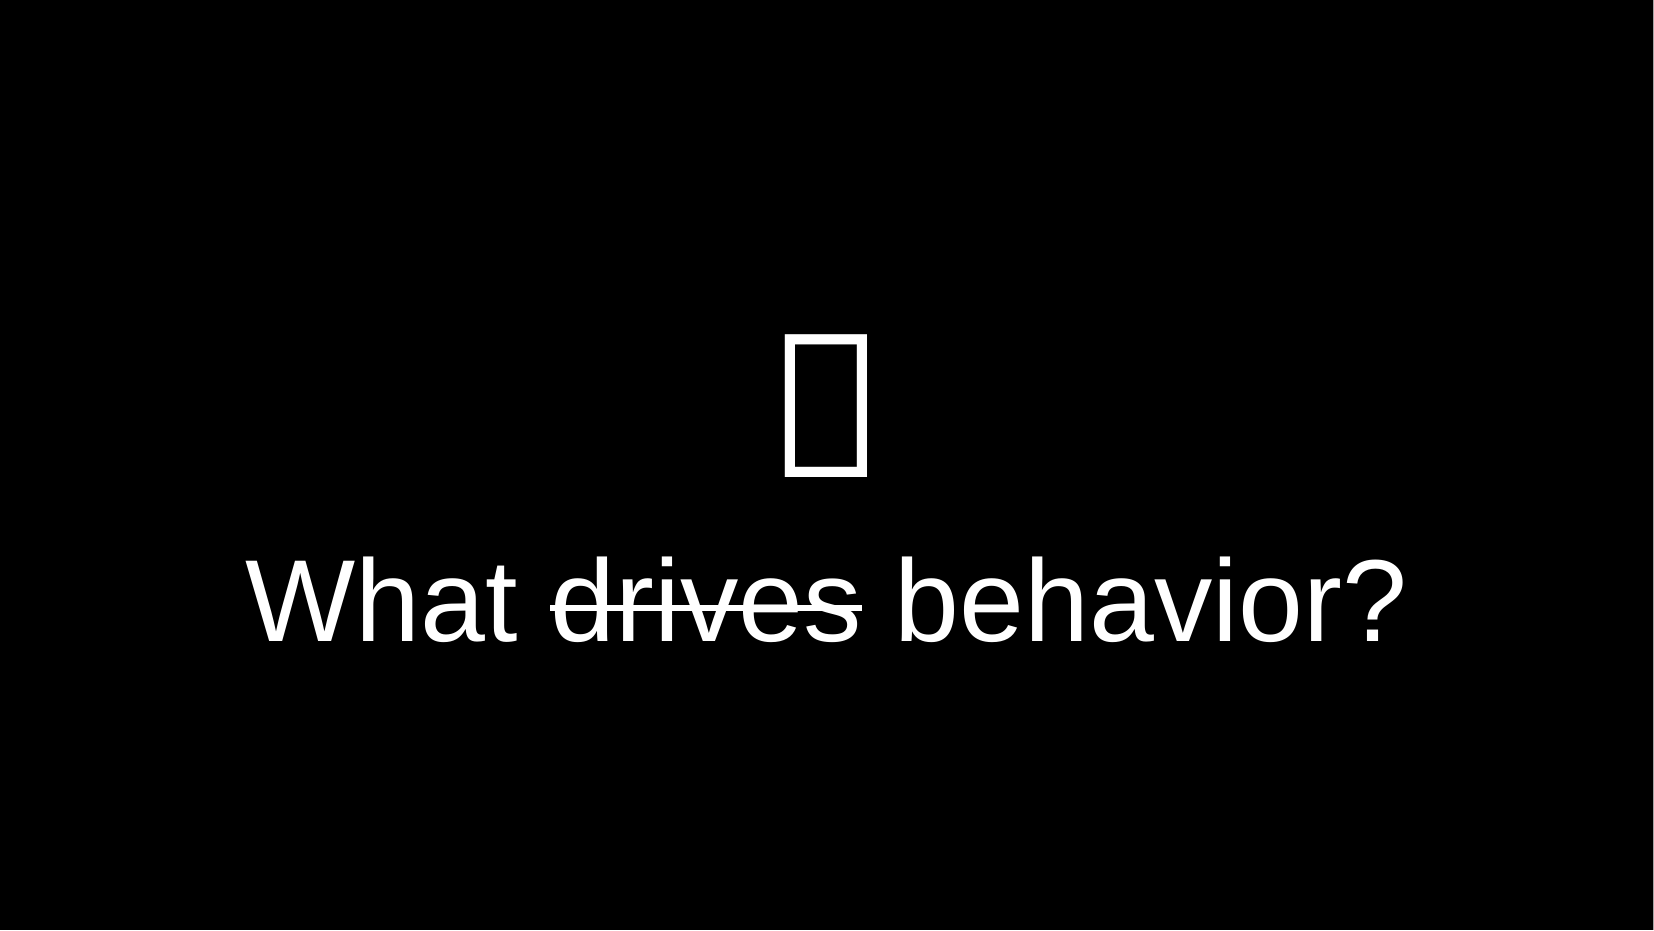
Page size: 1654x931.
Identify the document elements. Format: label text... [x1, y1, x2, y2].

subtitle 🤔 What drives behavior? [82, 0, 1571, 931]
